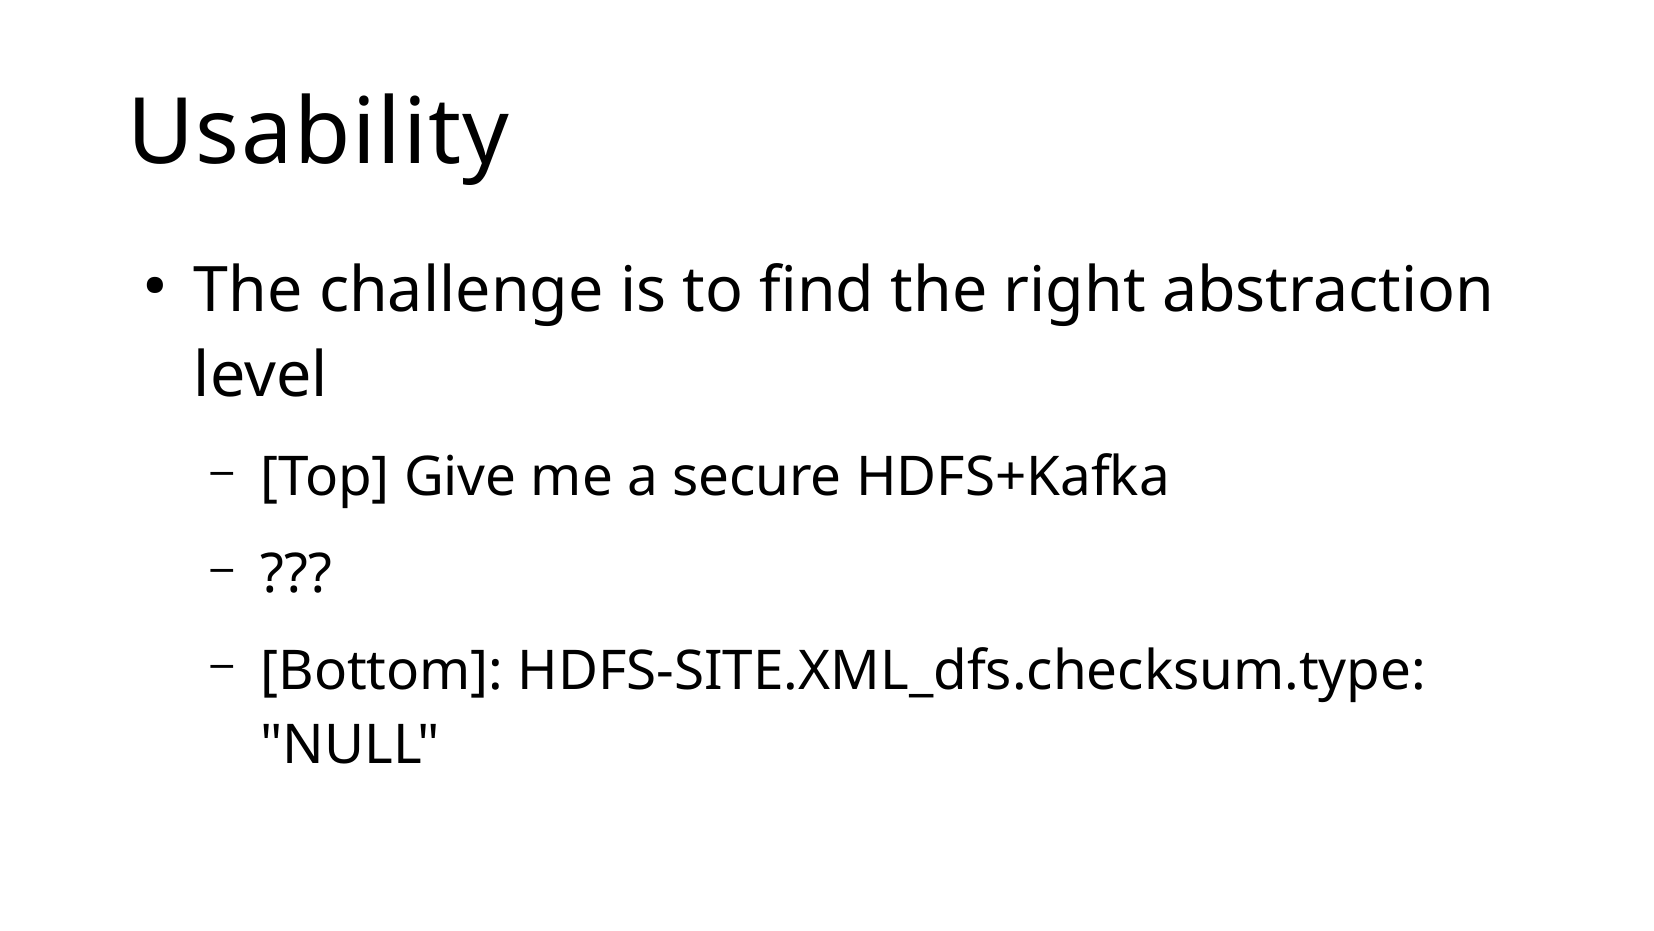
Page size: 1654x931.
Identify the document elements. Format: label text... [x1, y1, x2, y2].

title Usability [127, 69, 1654, 187]
list The challenge is to find the right abstraction level [Top] Give me a secure HDFS+Kafka ??? [Bottom]: HDFS-SITE.XML_dfs.checksum.type: "NULL" [127, 244, 1527, 784]
